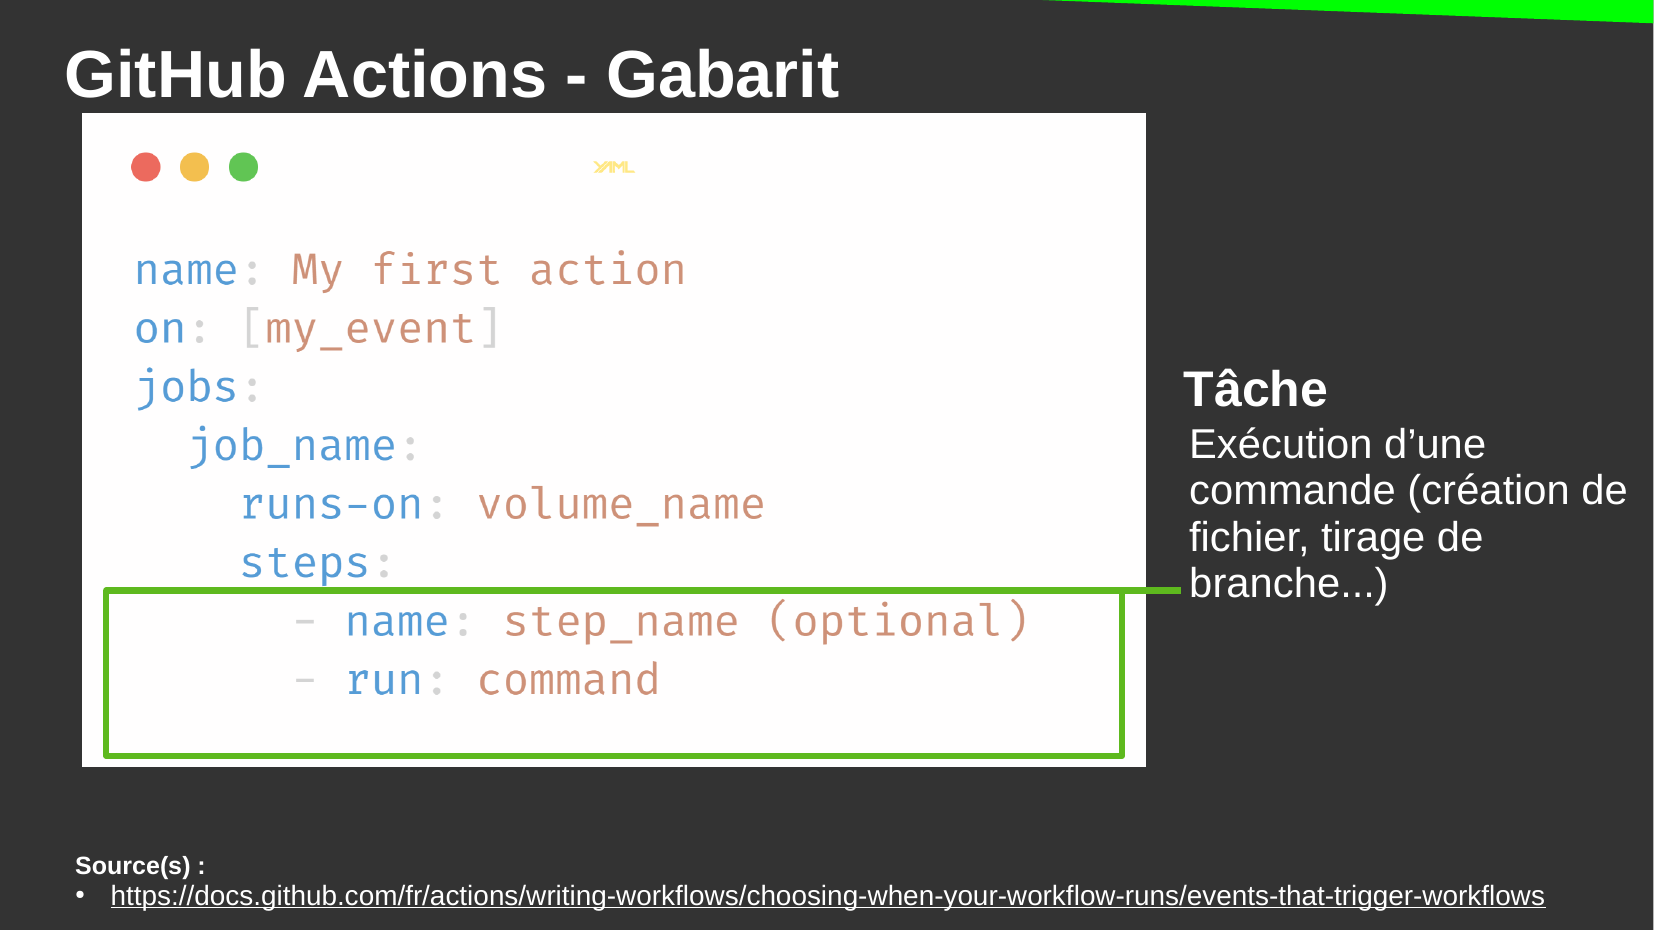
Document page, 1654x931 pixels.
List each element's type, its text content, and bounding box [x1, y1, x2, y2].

text_box [1042, 0, 1654, 24]
title GitHub Actions - Gabarit [64, 37, 1105, 119]
text_box Exécution d’une commande (création de fichier, tirage de branche...) [1174, 413, 1654, 679]
text_box Source(s) : https://docs.github.com/fr/actions/writing-workflows/choosing-when-your-workflow-runs/events-that-trigger-workflows [60, 844, 1607, 919]
picture [82, 113, 1146, 767]
picture [109, 594, 1119, 753]
text_box Tâche [1169, 354, 1406, 432]
